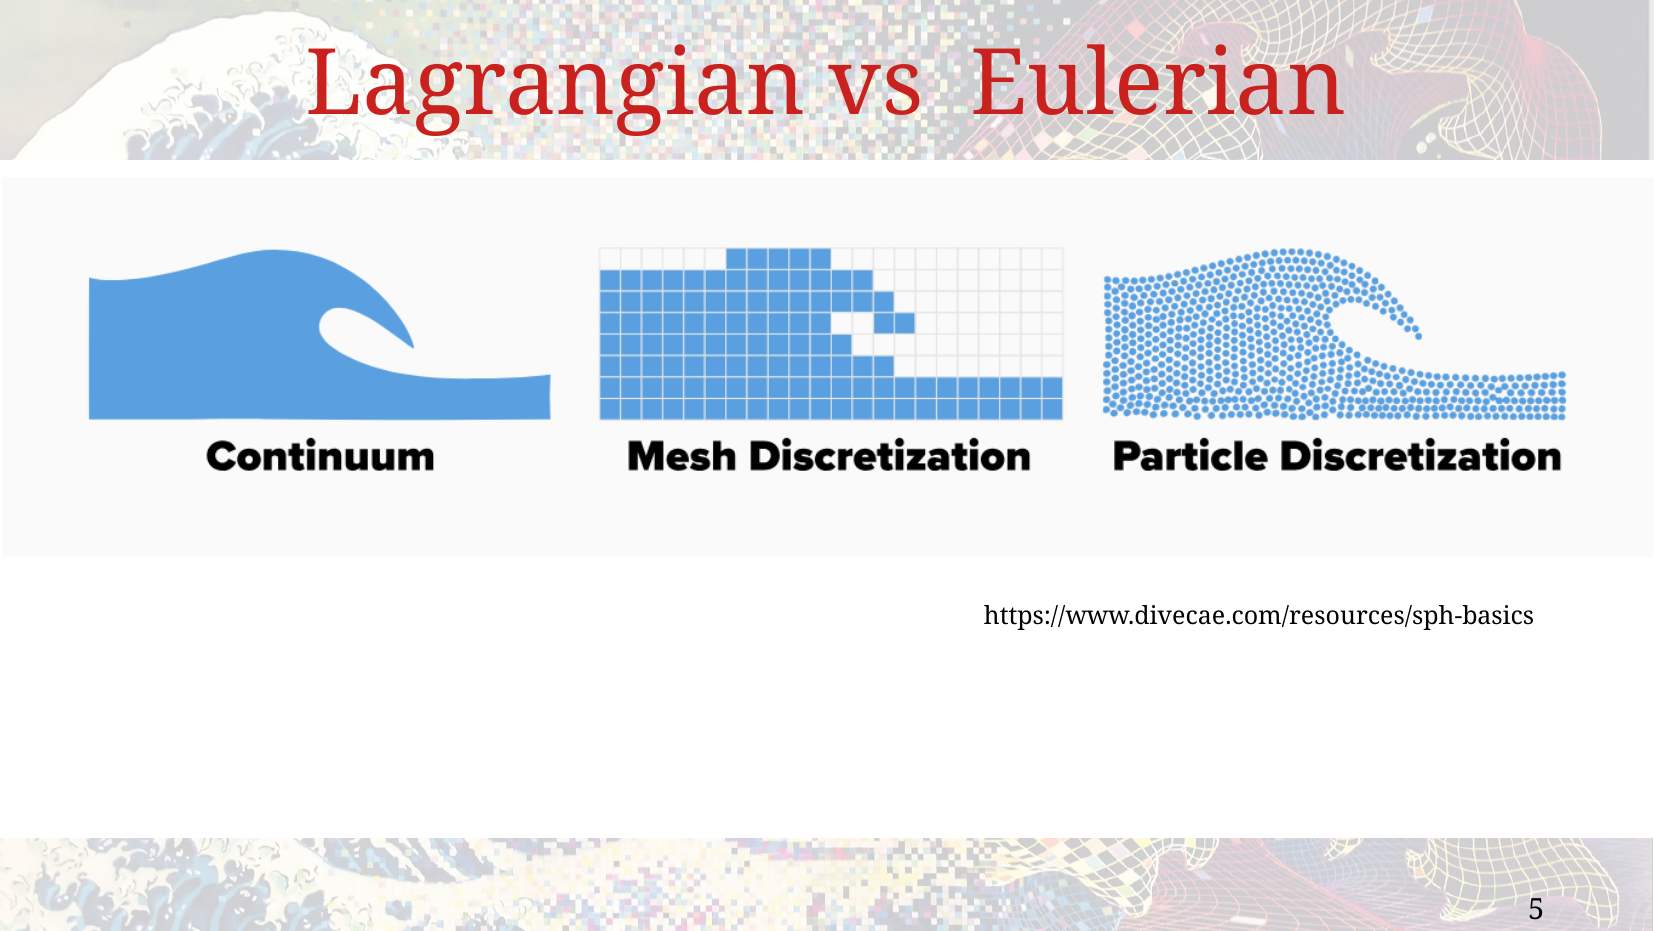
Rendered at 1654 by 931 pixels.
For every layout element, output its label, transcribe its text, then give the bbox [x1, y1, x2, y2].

picture [2, 177, 1654, 557]
text_box https://www.divecae.com/resources/sph-basics [1016, 590, 1502, 648]
title Lagrangian vs Eulerian [0, 33, 1654, 126]
